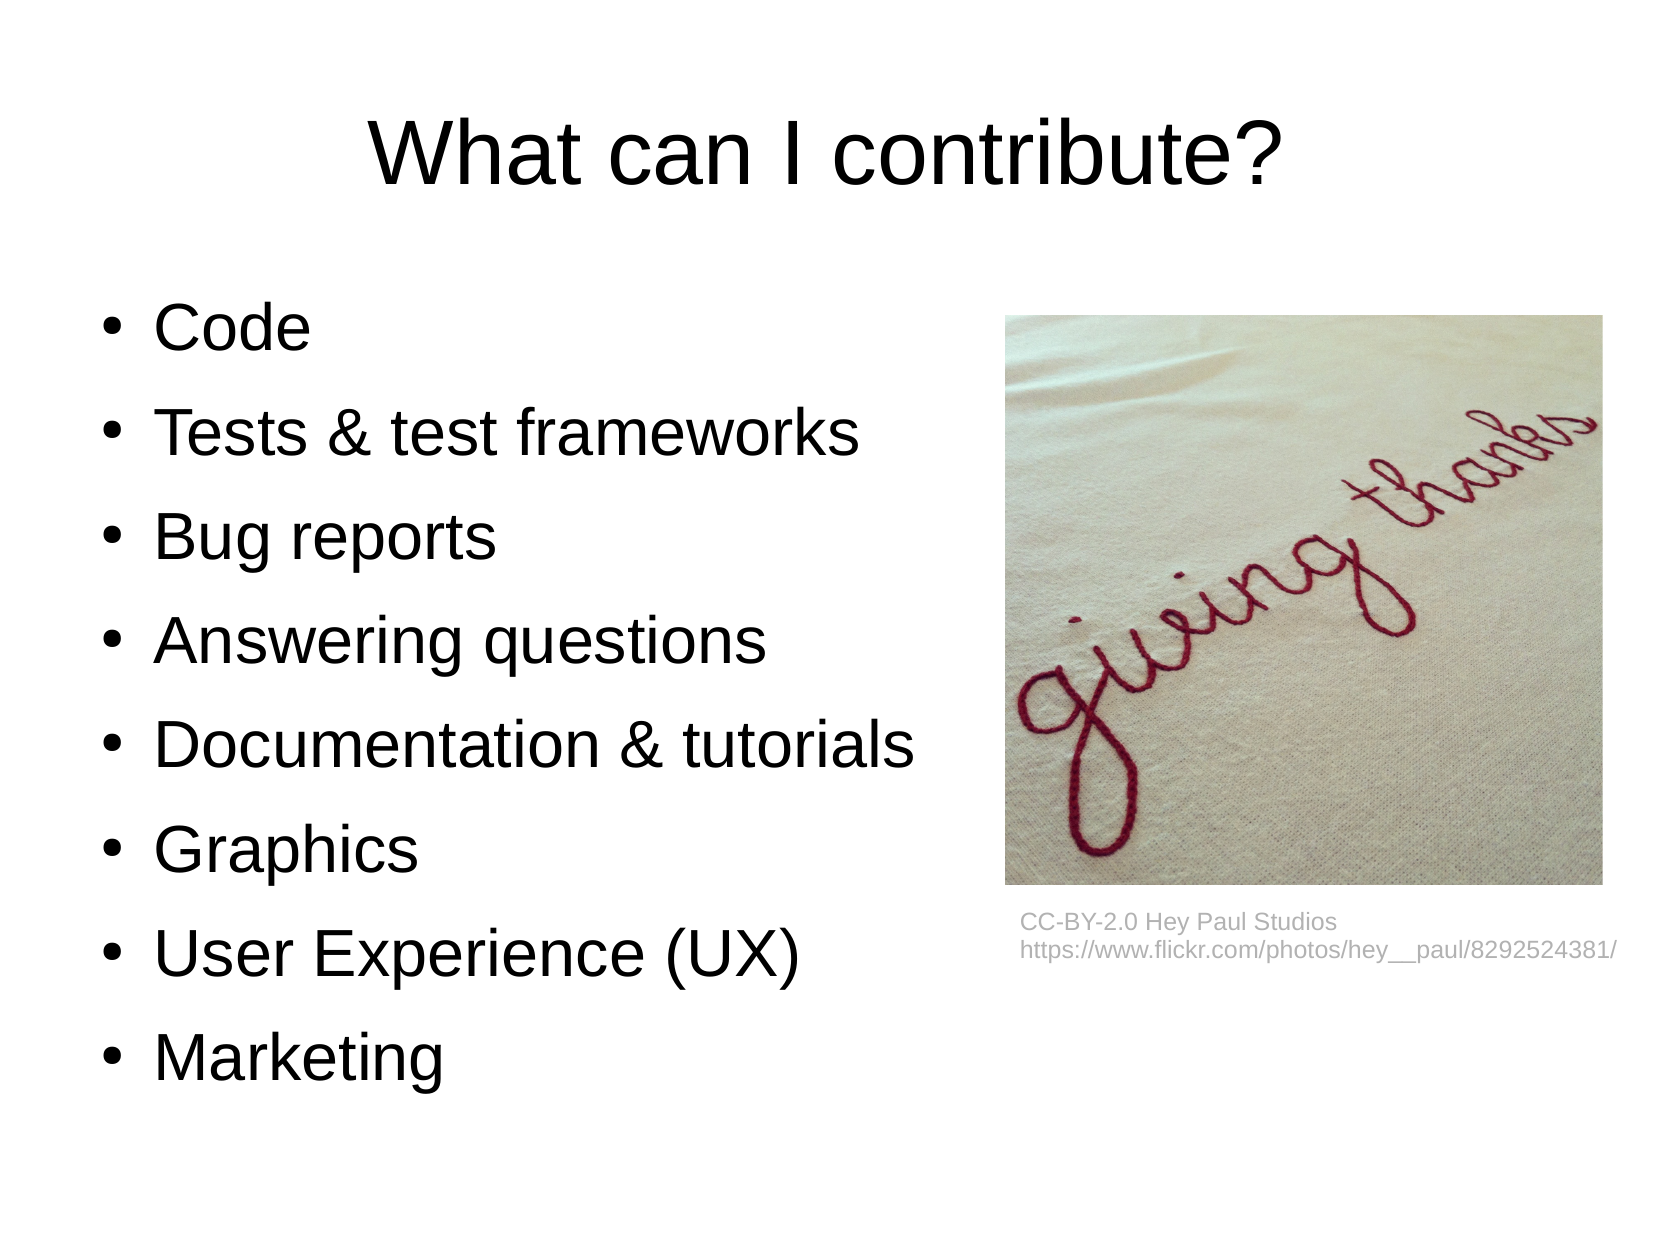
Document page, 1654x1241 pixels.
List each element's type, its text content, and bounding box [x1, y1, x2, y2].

picture [1005, 315, 1603, 885]
text_box CC-BY-2.0 Hey Paul Studios https://www.flickr.com/photos/hey__paul/8292524381/ [1005, 900, 1634, 972]
list Code Tests & test frameworks Bug reports Answering questions Documentation & tutorials Graphics User Experience (UX) Marketing [82, 290, 1571, 1156]
title What can I contribute? [82, 49, 1571, 257]
